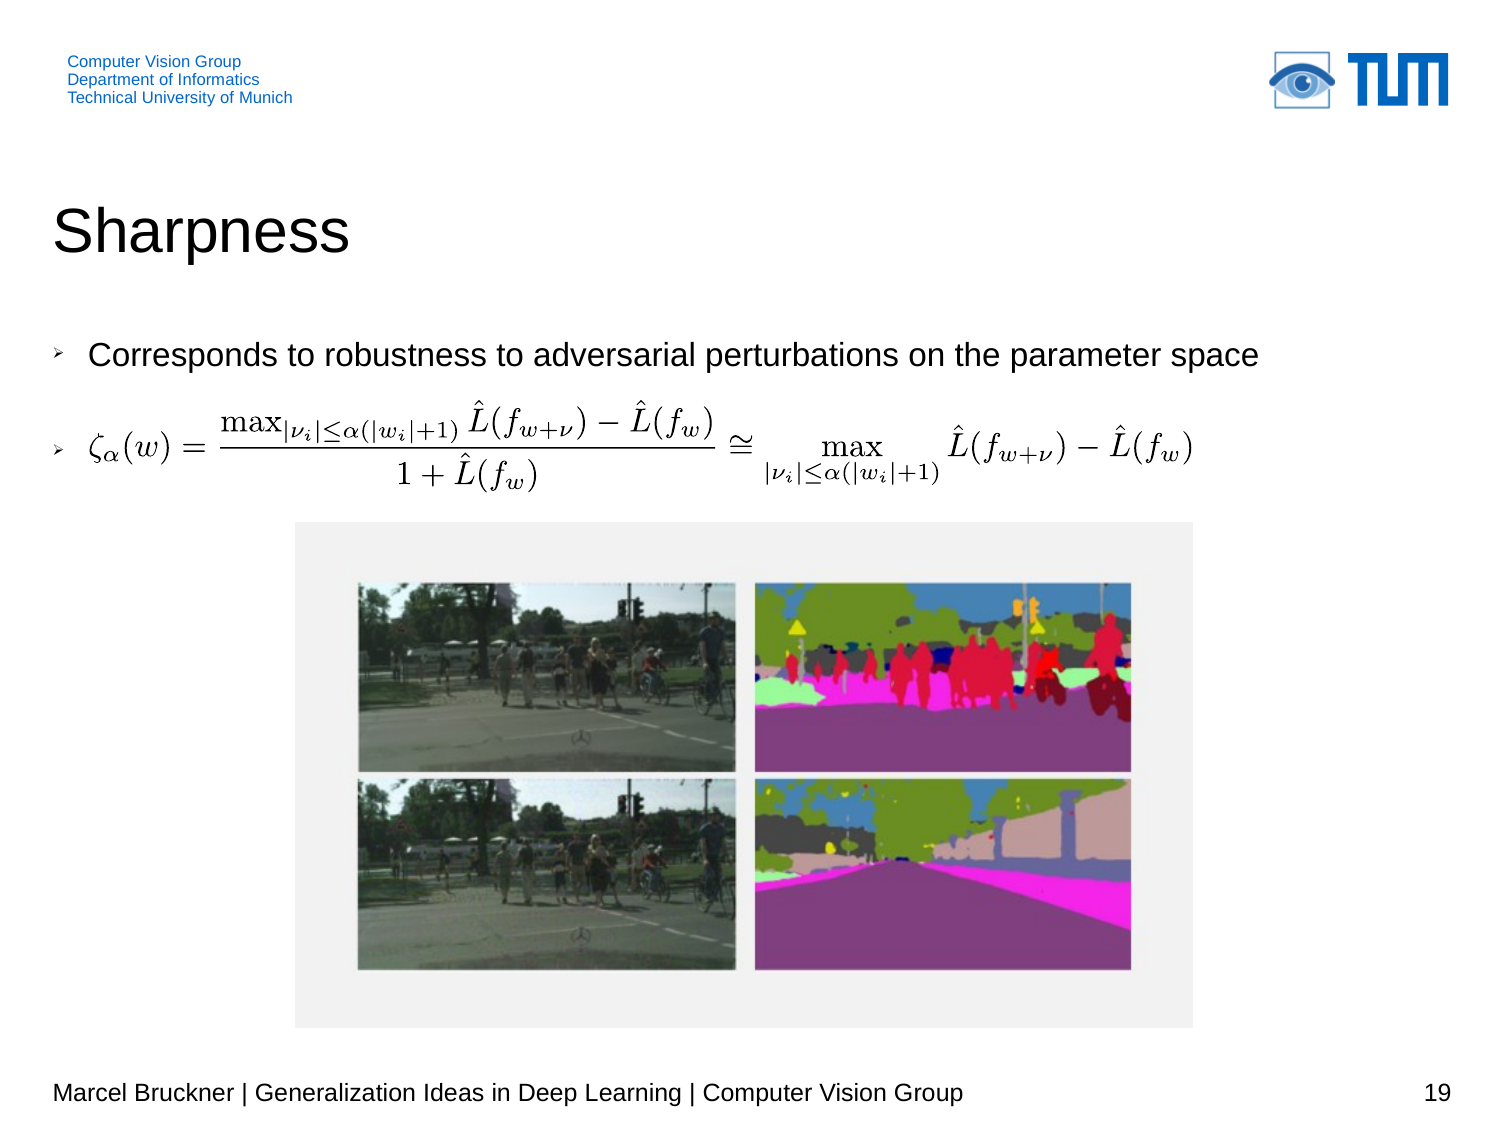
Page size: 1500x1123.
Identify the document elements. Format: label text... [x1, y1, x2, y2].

picture [1269, 47, 1335, 113]
text_box [89, 399, 1192, 493]
picture [295, 522, 1193, 1028]
list Corresponds to robustness to adversarial perturbations on the parameter space [52, 330, 1453, 508]
title Sharpness [52, 195, 1453, 266]
